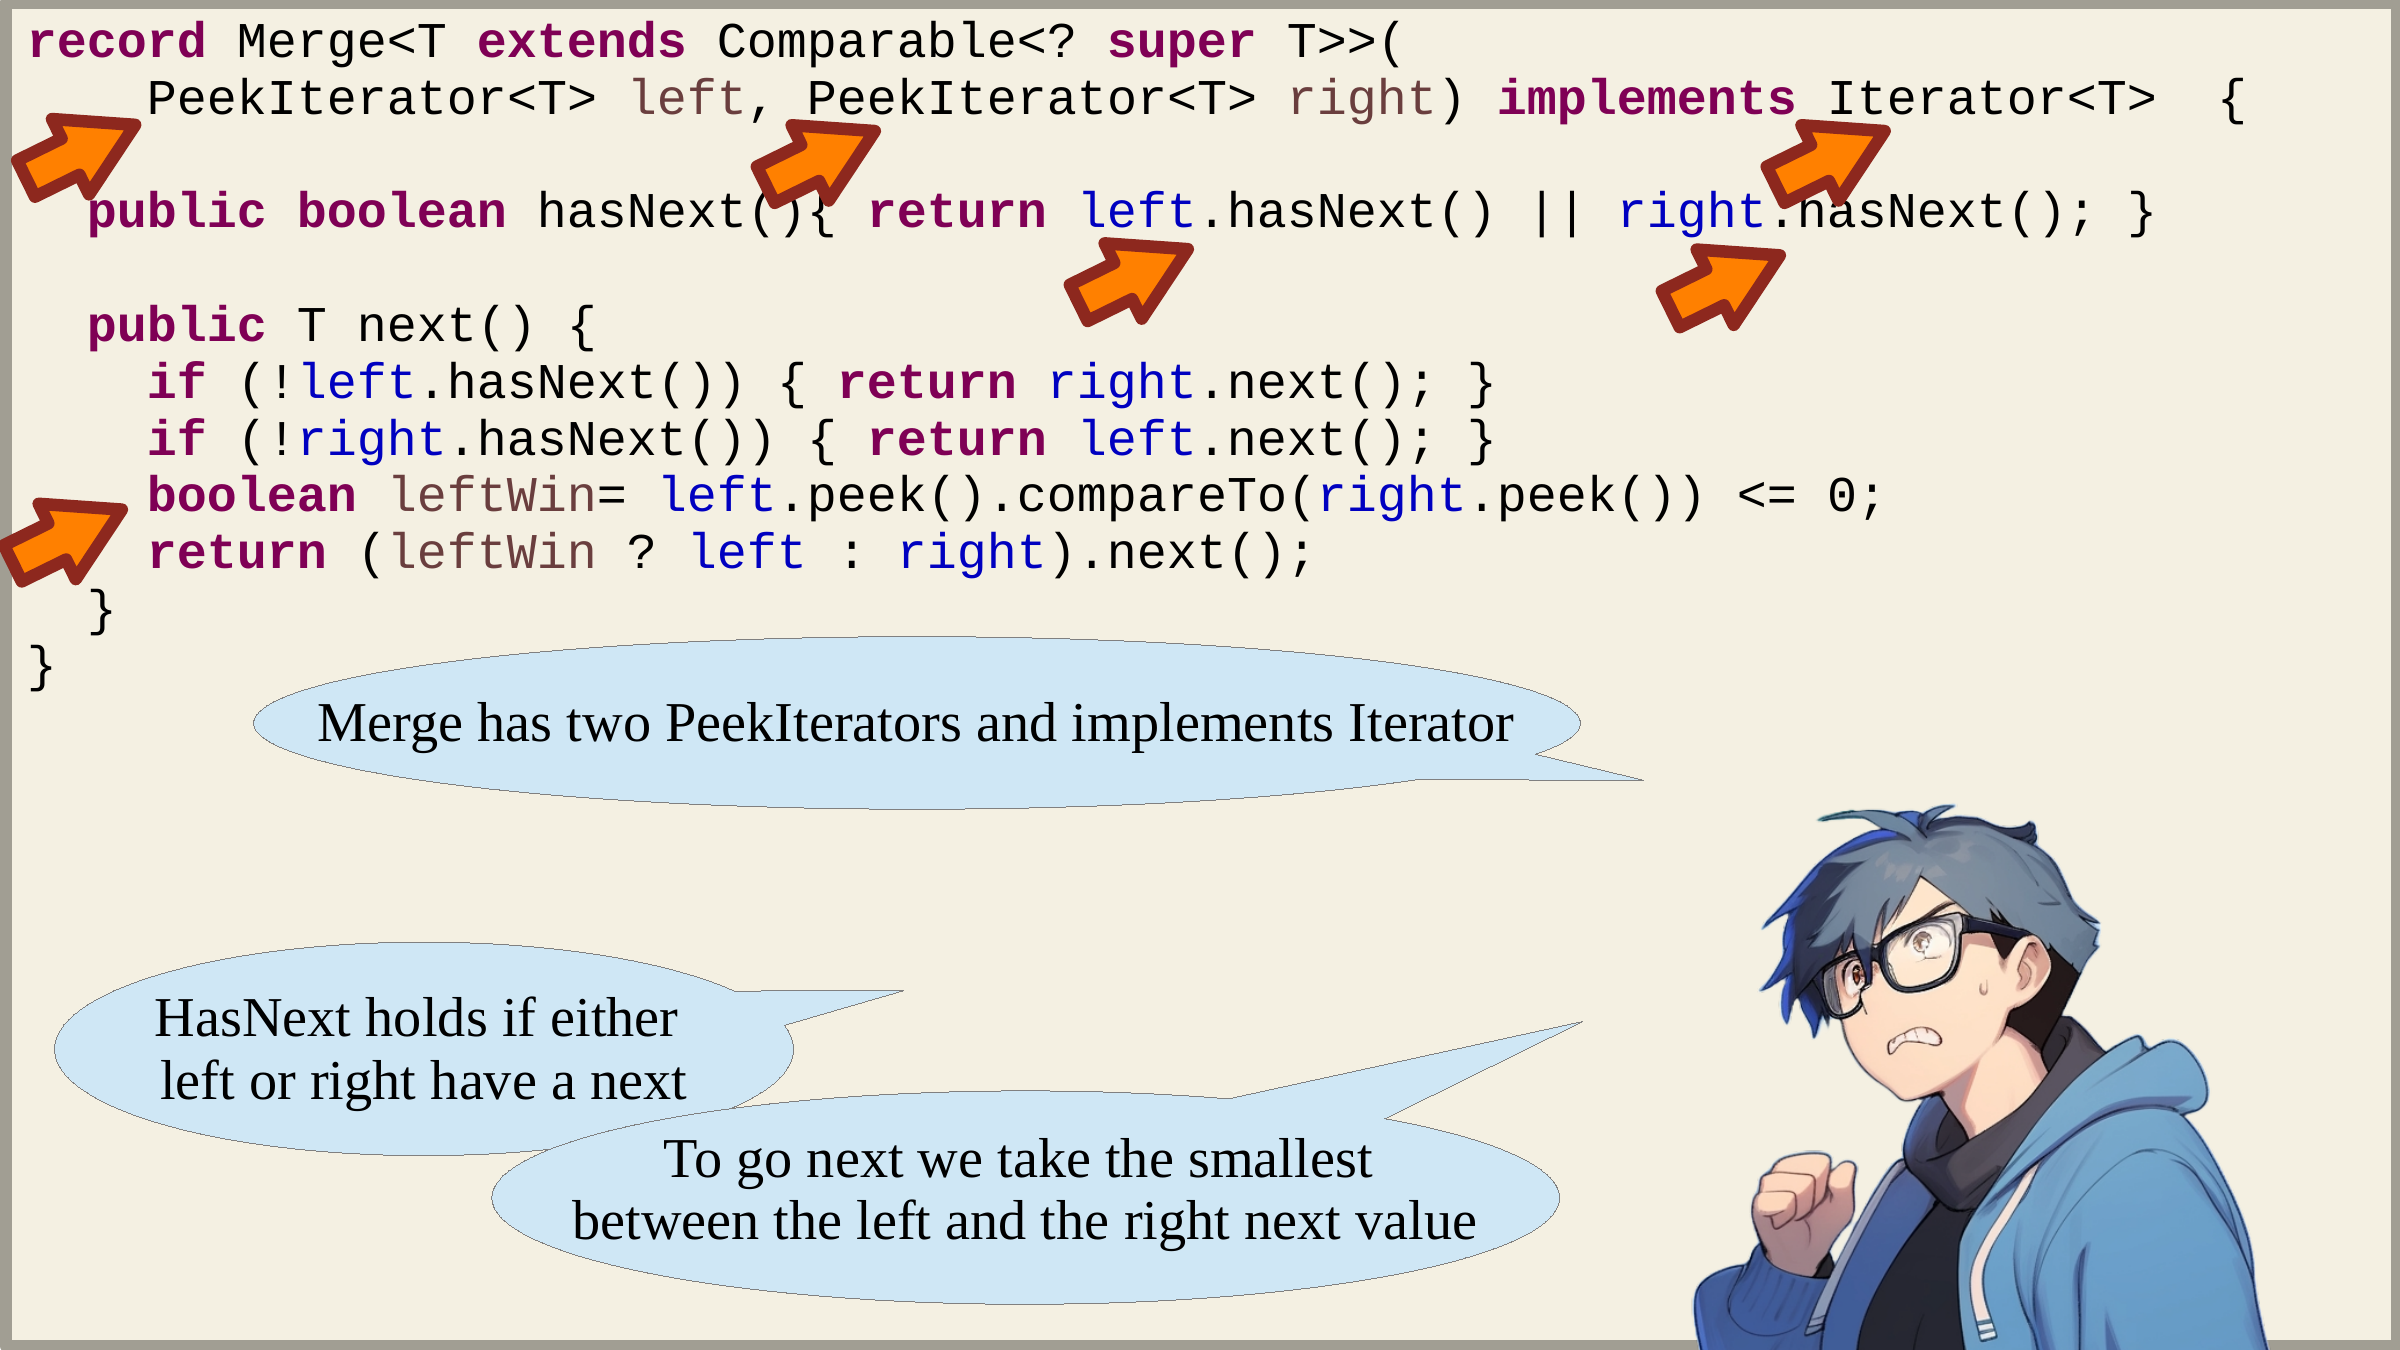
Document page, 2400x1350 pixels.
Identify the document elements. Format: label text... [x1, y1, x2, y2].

text_box To go next we take the smallest between the left and the right next value [491, 1021, 1583, 1305]
text_box Merge has two PeekIterators and implements Iterator [253, 636, 1644, 810]
text_box HasNext holds if either left or right have a next [54, 942, 904, 1156]
text_box [1069, 243, 1188, 321]
text_box [17, 119, 136, 197]
text_box [756, 125, 875, 203]
text_box [1766, 125, 1885, 203]
text_box [1661, 249, 1780, 328]
text_box record Merge<T extends Comparable<? super T>>( PeekIterator<T> left, PeekIterator<T> right) implements Iterator<T> { public boolean hasNext(){ return left.hasNext() || right.hasNext(); } public T next() { if (!left.hasNext()) { return right.next(); } if (!right.hasNext()) { return left.next(); } boolean leftWin= left.peek().compareTo(right.peek()) <= 0; return (leftWin ? left : right).next(); } } [5, 2, 2398, 1346]
text_box [3, 503, 122, 582]
picture [1649, 607, 2400, 1350]
